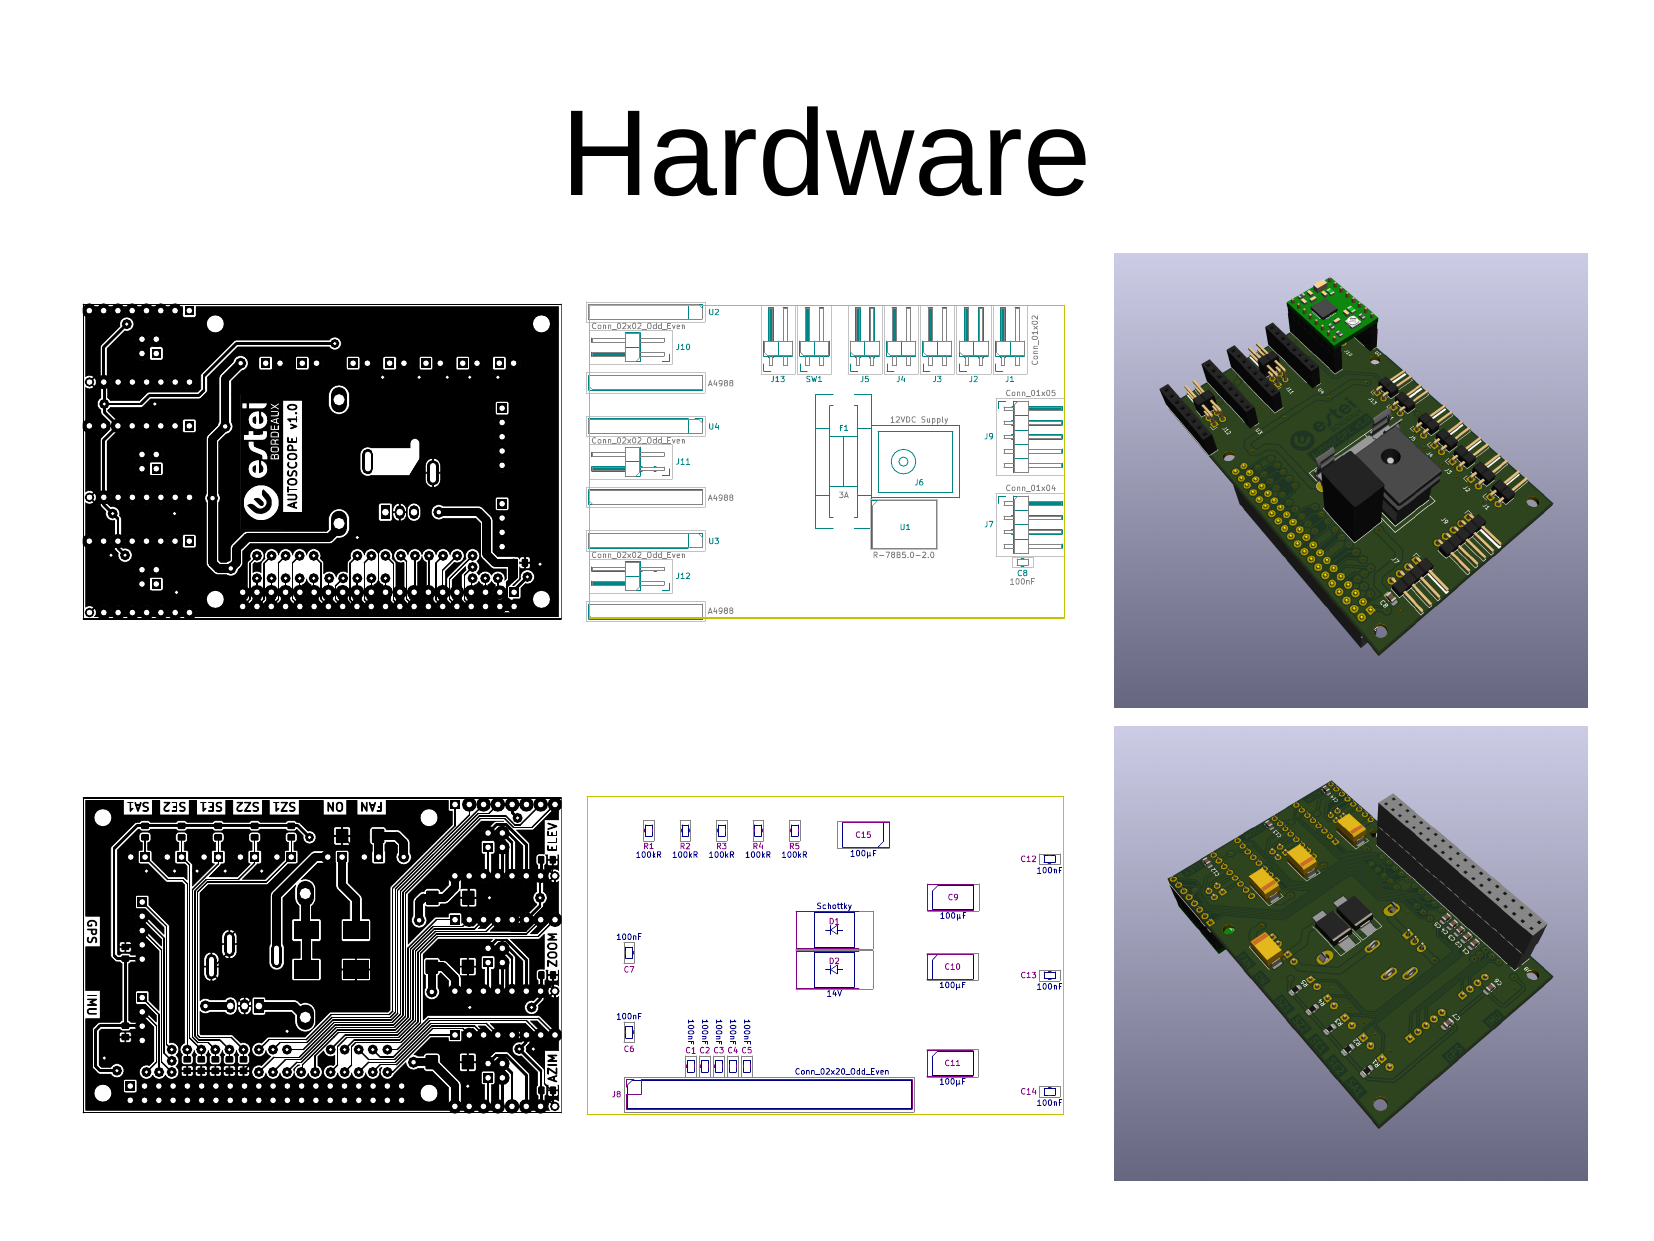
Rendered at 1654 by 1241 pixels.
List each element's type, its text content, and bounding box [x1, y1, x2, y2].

title Hardware [82, 49, 1571, 257]
picture [82, 303, 562, 620]
picture [1114, 253, 1588, 708]
picture [585, 301, 1065, 622]
picture [585, 795, 1065, 1116]
picture [82, 797, 562, 1114]
picture [1114, 726, 1588, 1181]
